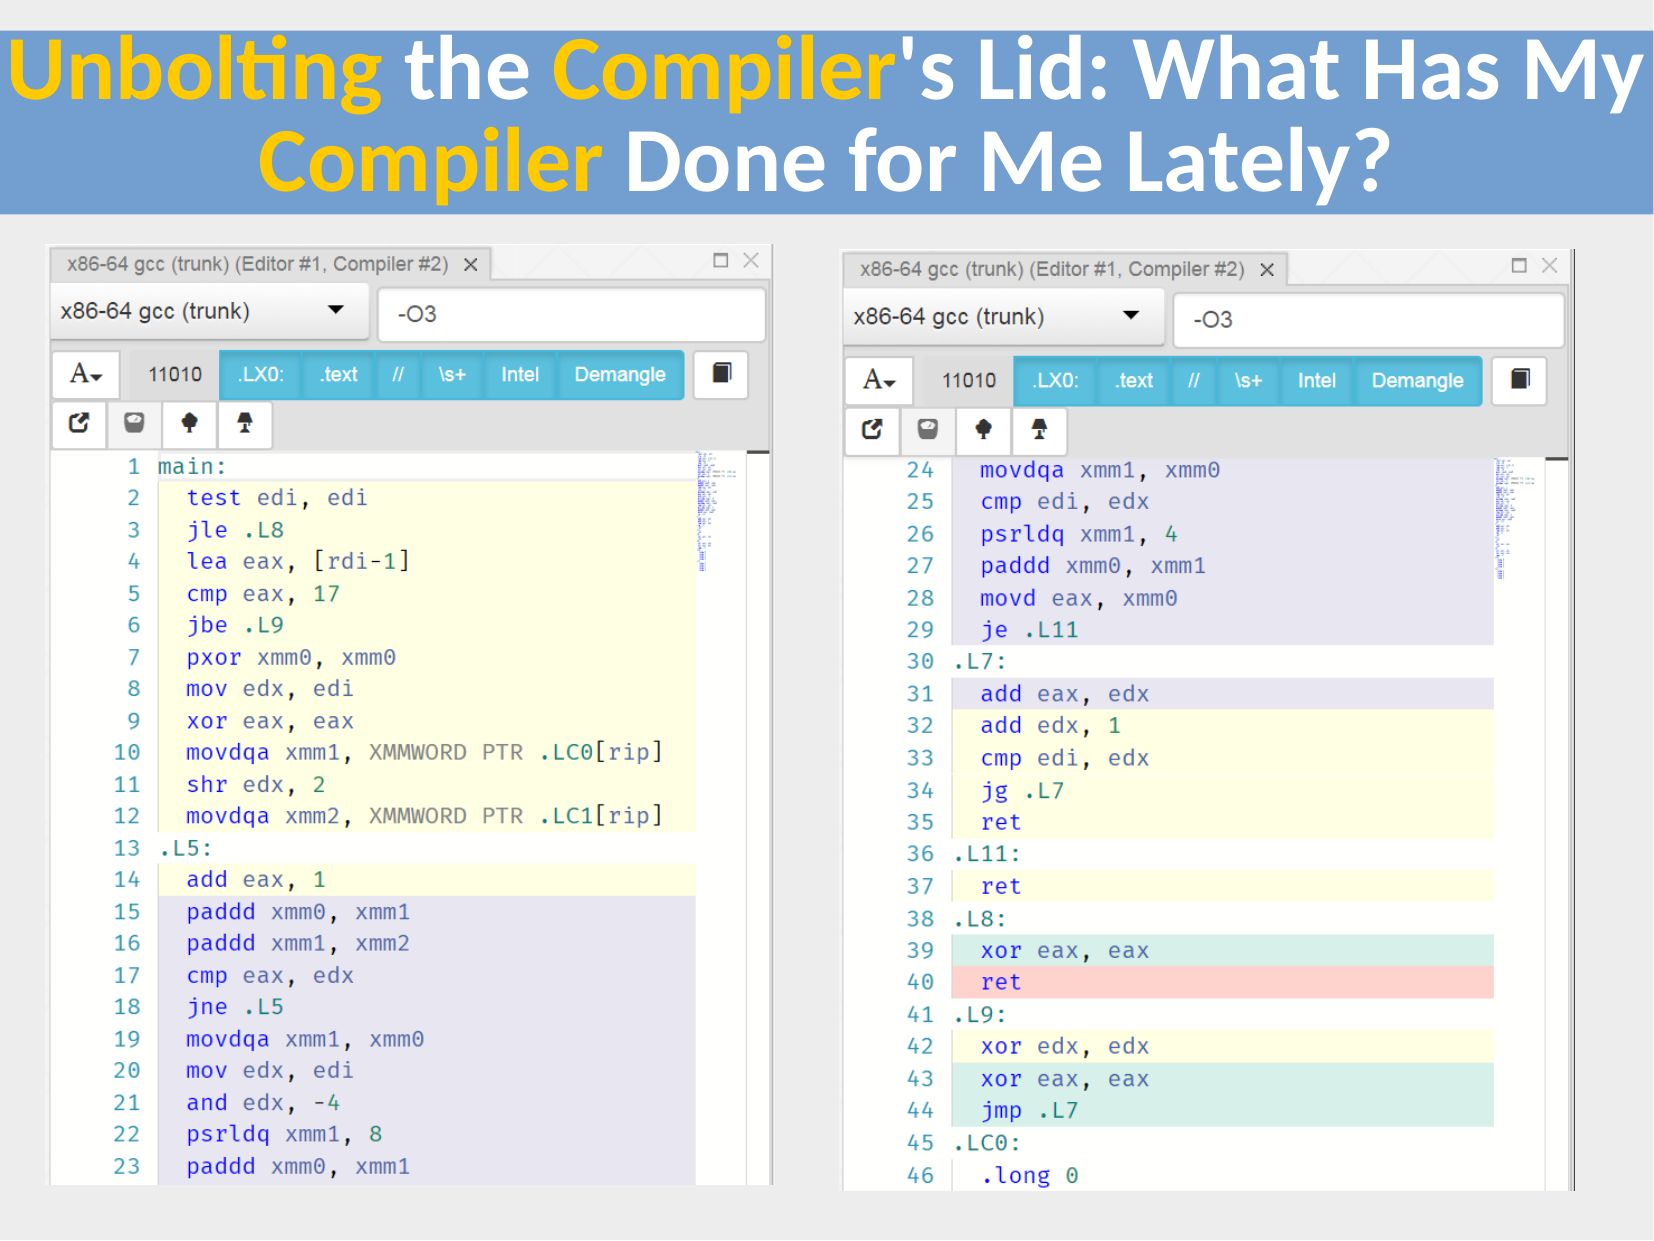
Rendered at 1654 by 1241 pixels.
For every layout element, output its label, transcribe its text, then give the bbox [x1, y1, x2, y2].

picture [839, 249, 1575, 1191]
title Unbolting the Compiler's Lid: What Has My Compiler Done for Me Lately? [0, 30, 1654, 215]
picture [45, 244, 775, 1186]
